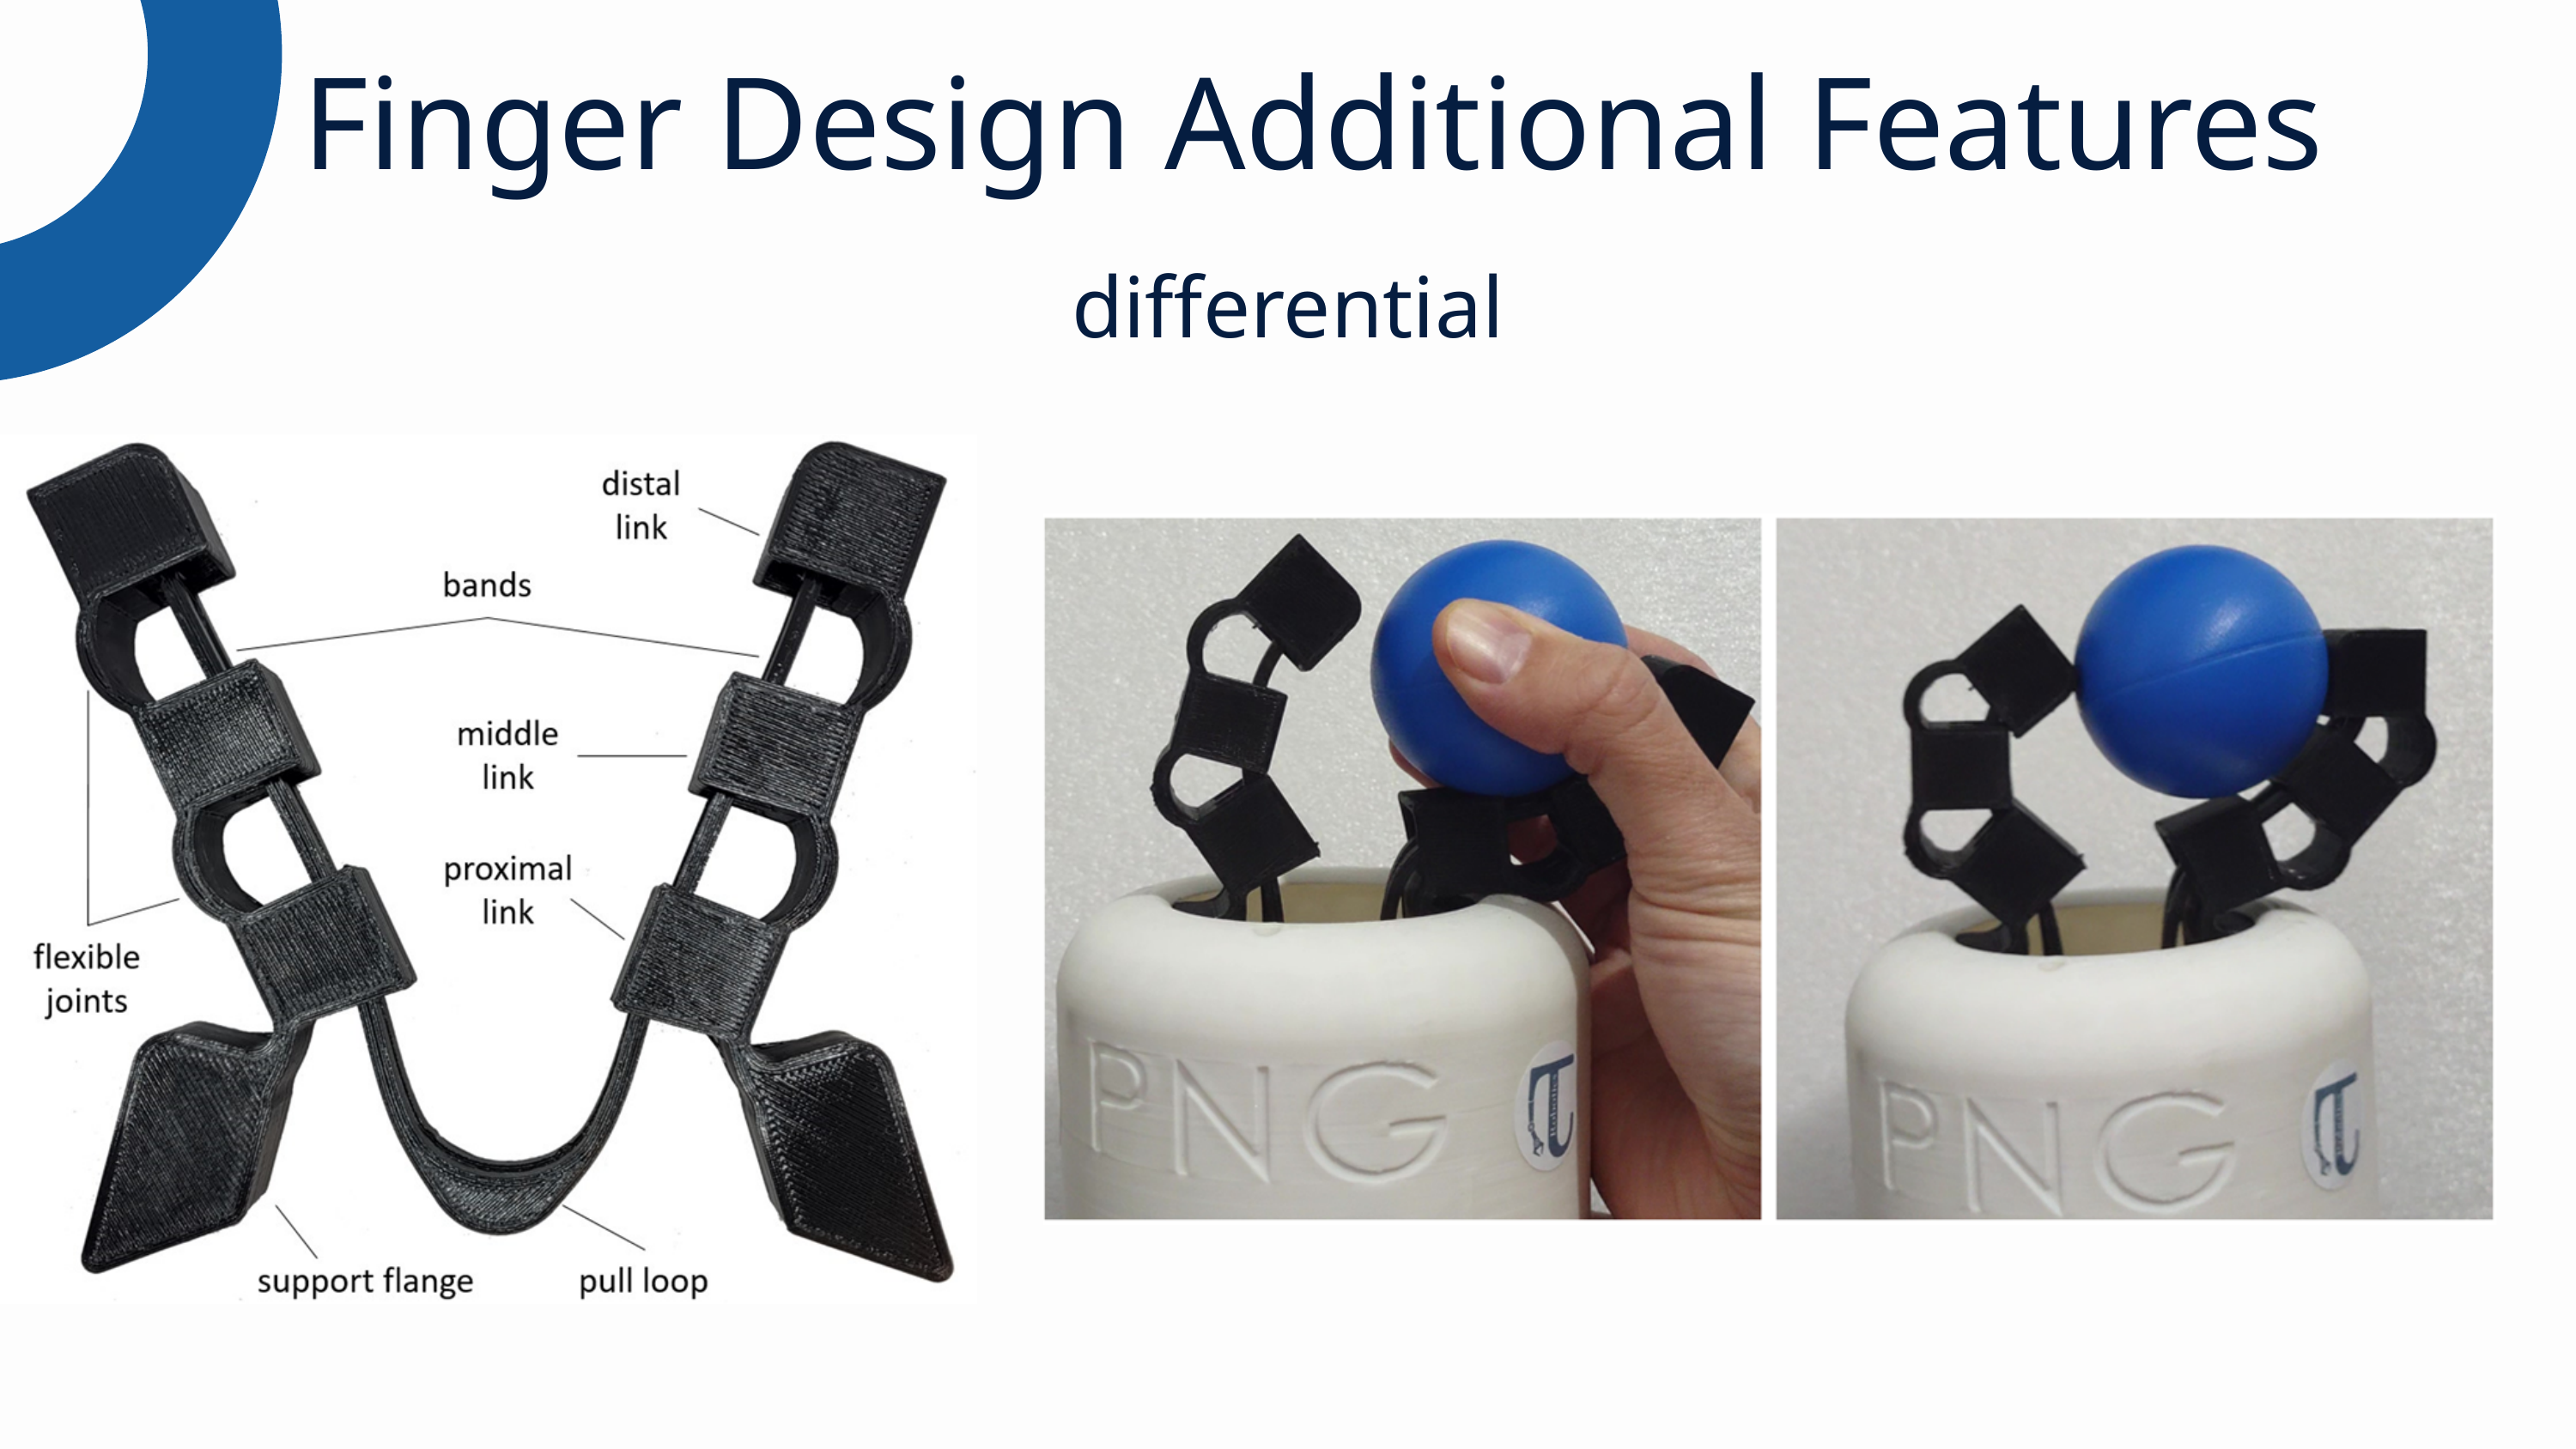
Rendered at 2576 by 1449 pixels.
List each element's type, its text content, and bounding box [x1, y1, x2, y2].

text_box [0, 0, 216, 312]
text_box [0, 434, 978, 1304]
text_box differential [1040, 236, 1536, 355]
text_box [1042, 552, 2497, 1225]
text_box Finger Design Additional Features [302, 16, 2576, 552]
